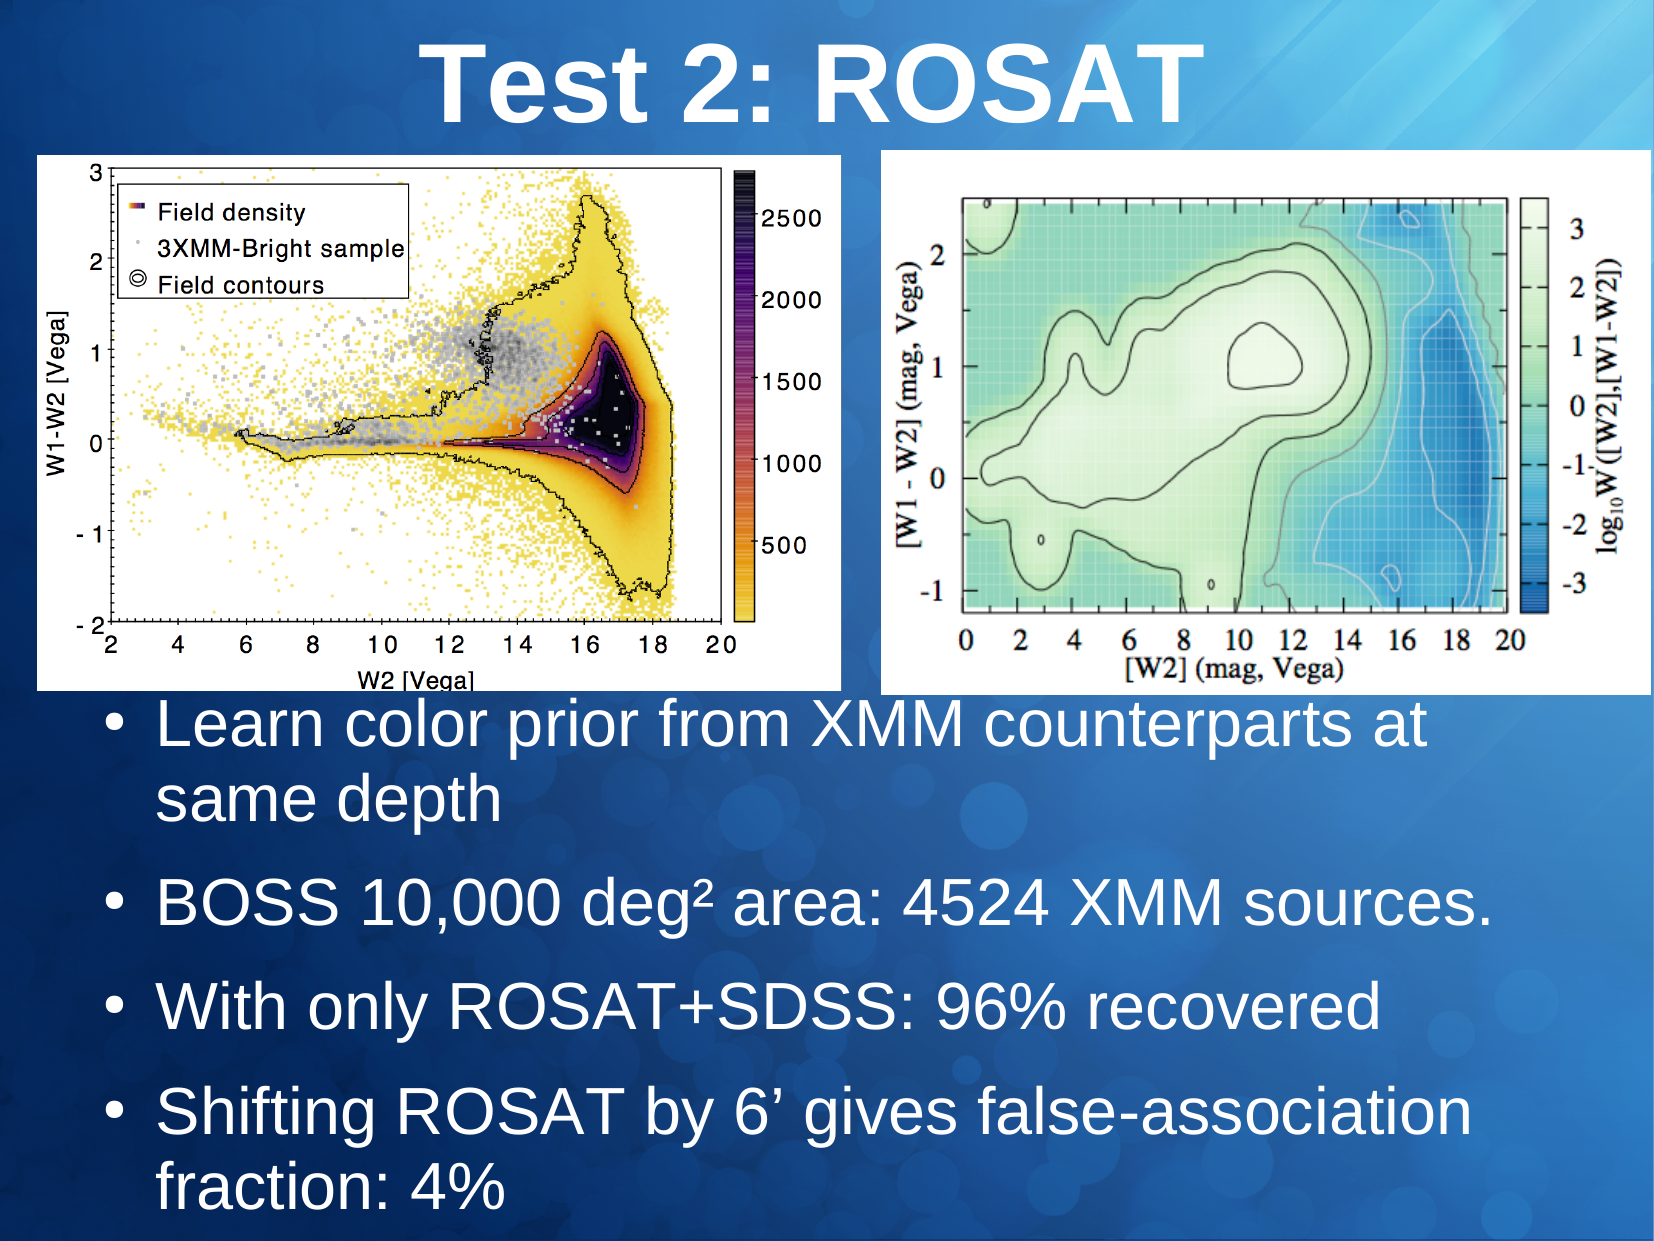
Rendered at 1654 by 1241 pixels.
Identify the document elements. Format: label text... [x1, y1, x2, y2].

title Test 2: ROSAT [118, 0, 1506, 168]
picture [0, 0, 1654, 1241]
list Learn color prior from XMM counterparts at same depth BOSS 10,000 deg² area: 4524 XMM sources. With only ROSAT+SDSS: 96% recovered Shifting ROSAT by 6’ gives false-association fraction: 4% [84, 686, 1538, 1241]
